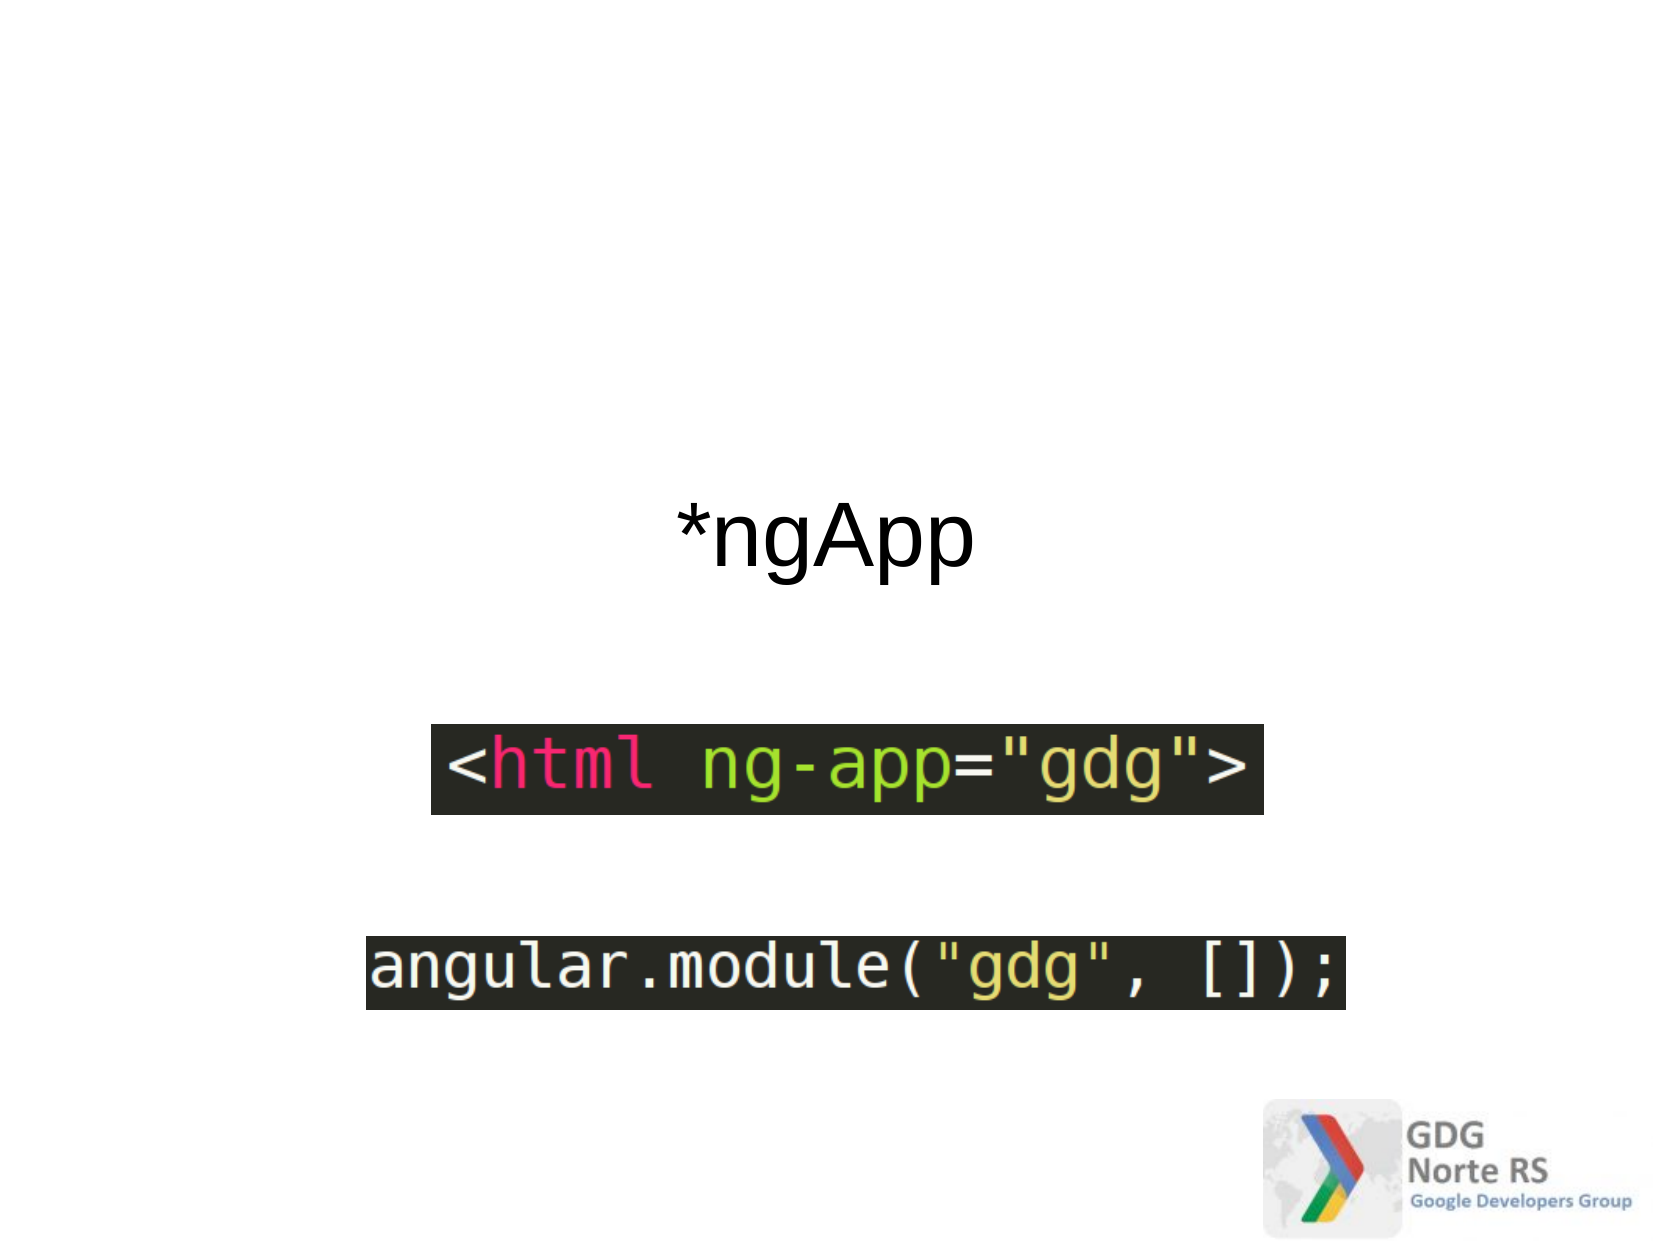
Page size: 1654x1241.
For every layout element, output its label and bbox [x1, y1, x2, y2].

picture [366, 936, 1346, 1010]
picture [431, 724, 1264, 815]
subtitle [82, 290, 1571, 1010]
picture [1263, 1099, 1654, 1241]
